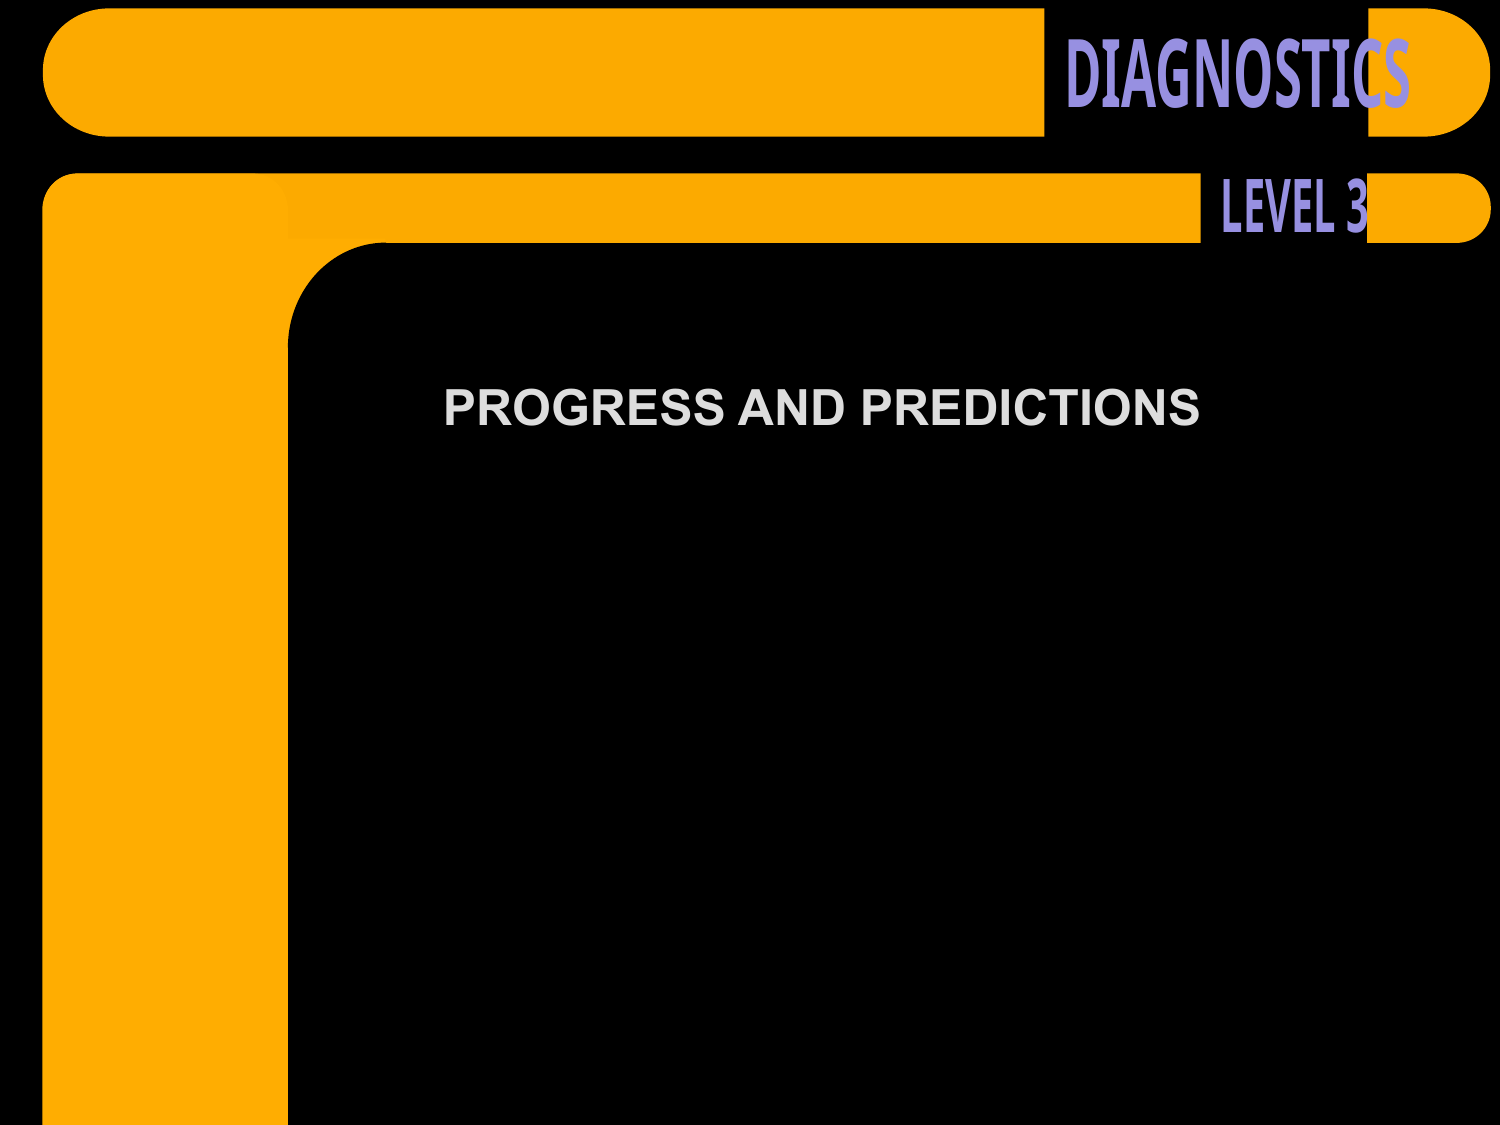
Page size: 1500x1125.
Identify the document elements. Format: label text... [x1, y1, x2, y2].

picture [0, 0, 1500, 1125]
list PROGRESS AND PREDICTIONS [372, 380, 1286, 1062]
